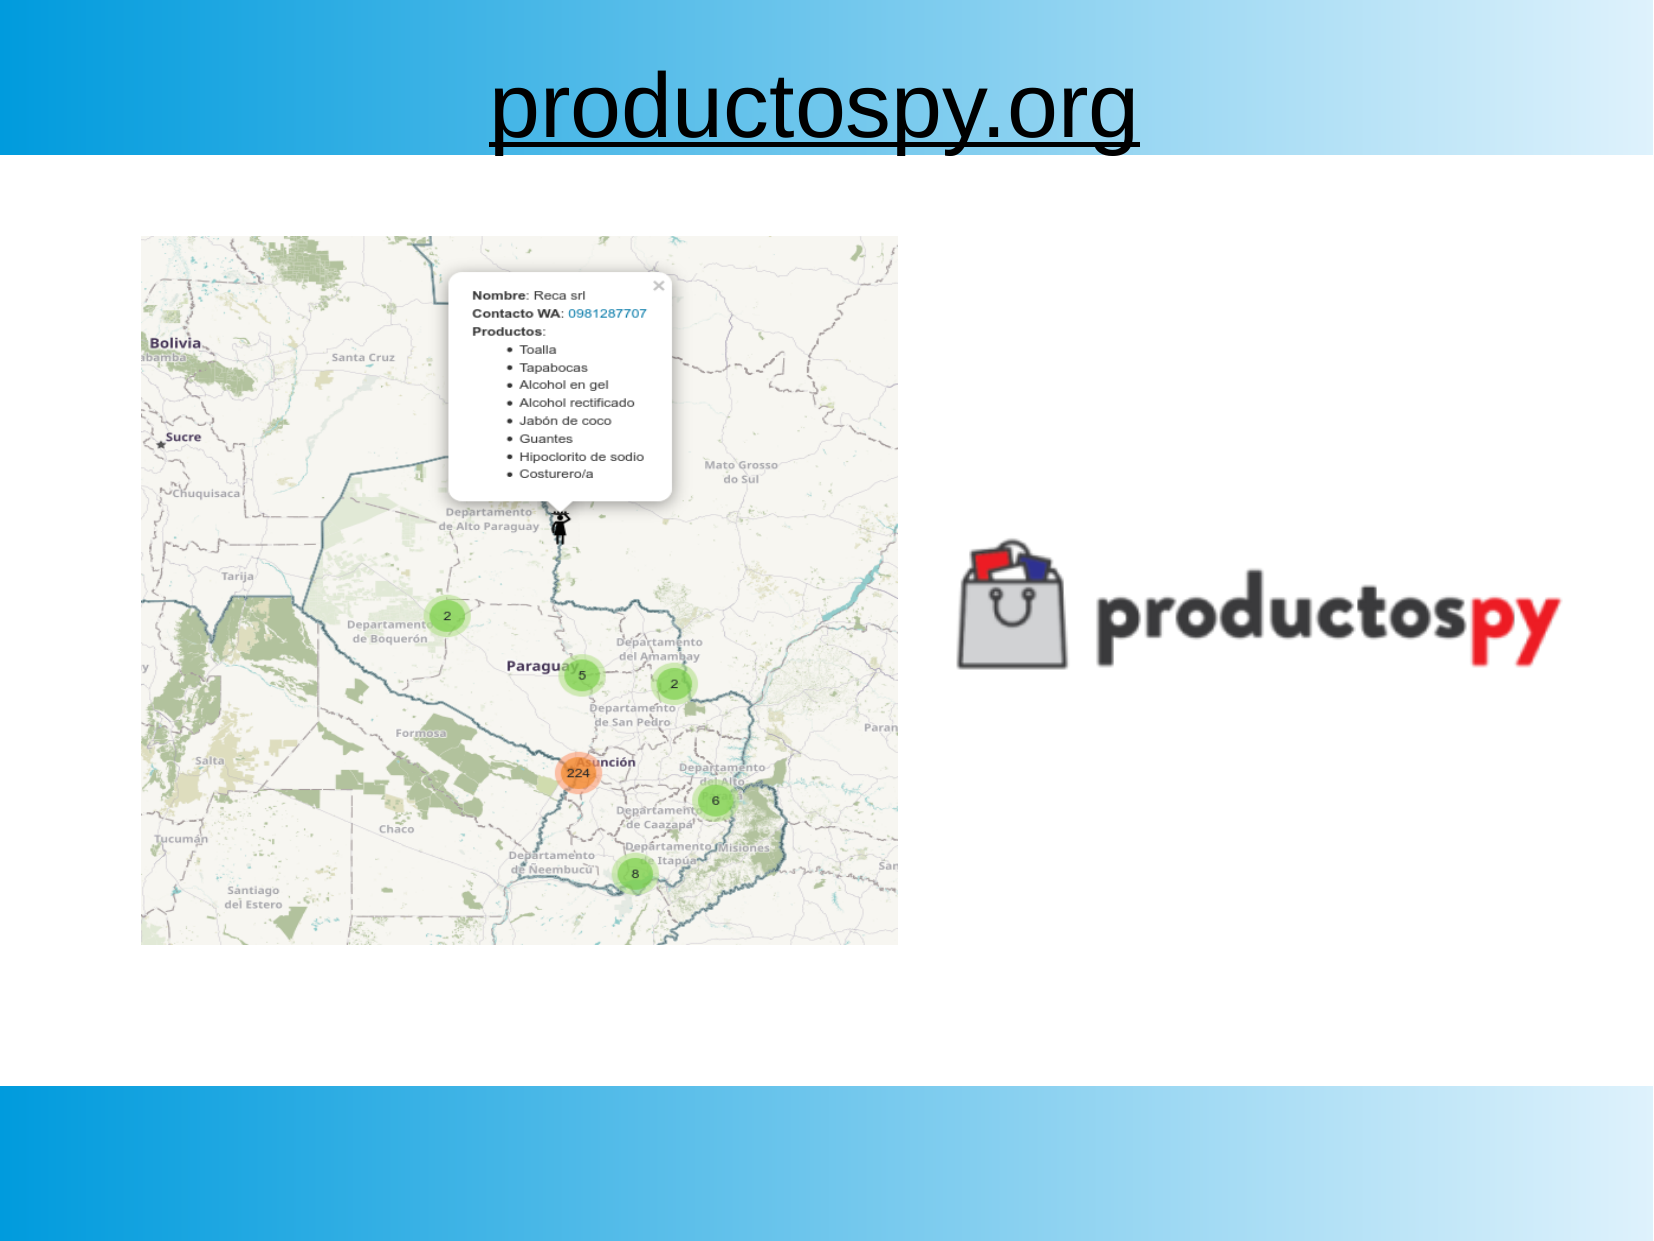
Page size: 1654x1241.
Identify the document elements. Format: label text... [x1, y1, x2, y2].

picture [945, 531, 1571, 676]
title productospy.org [70, 0, 1559, 208]
picture [141, 236, 898, 945]
